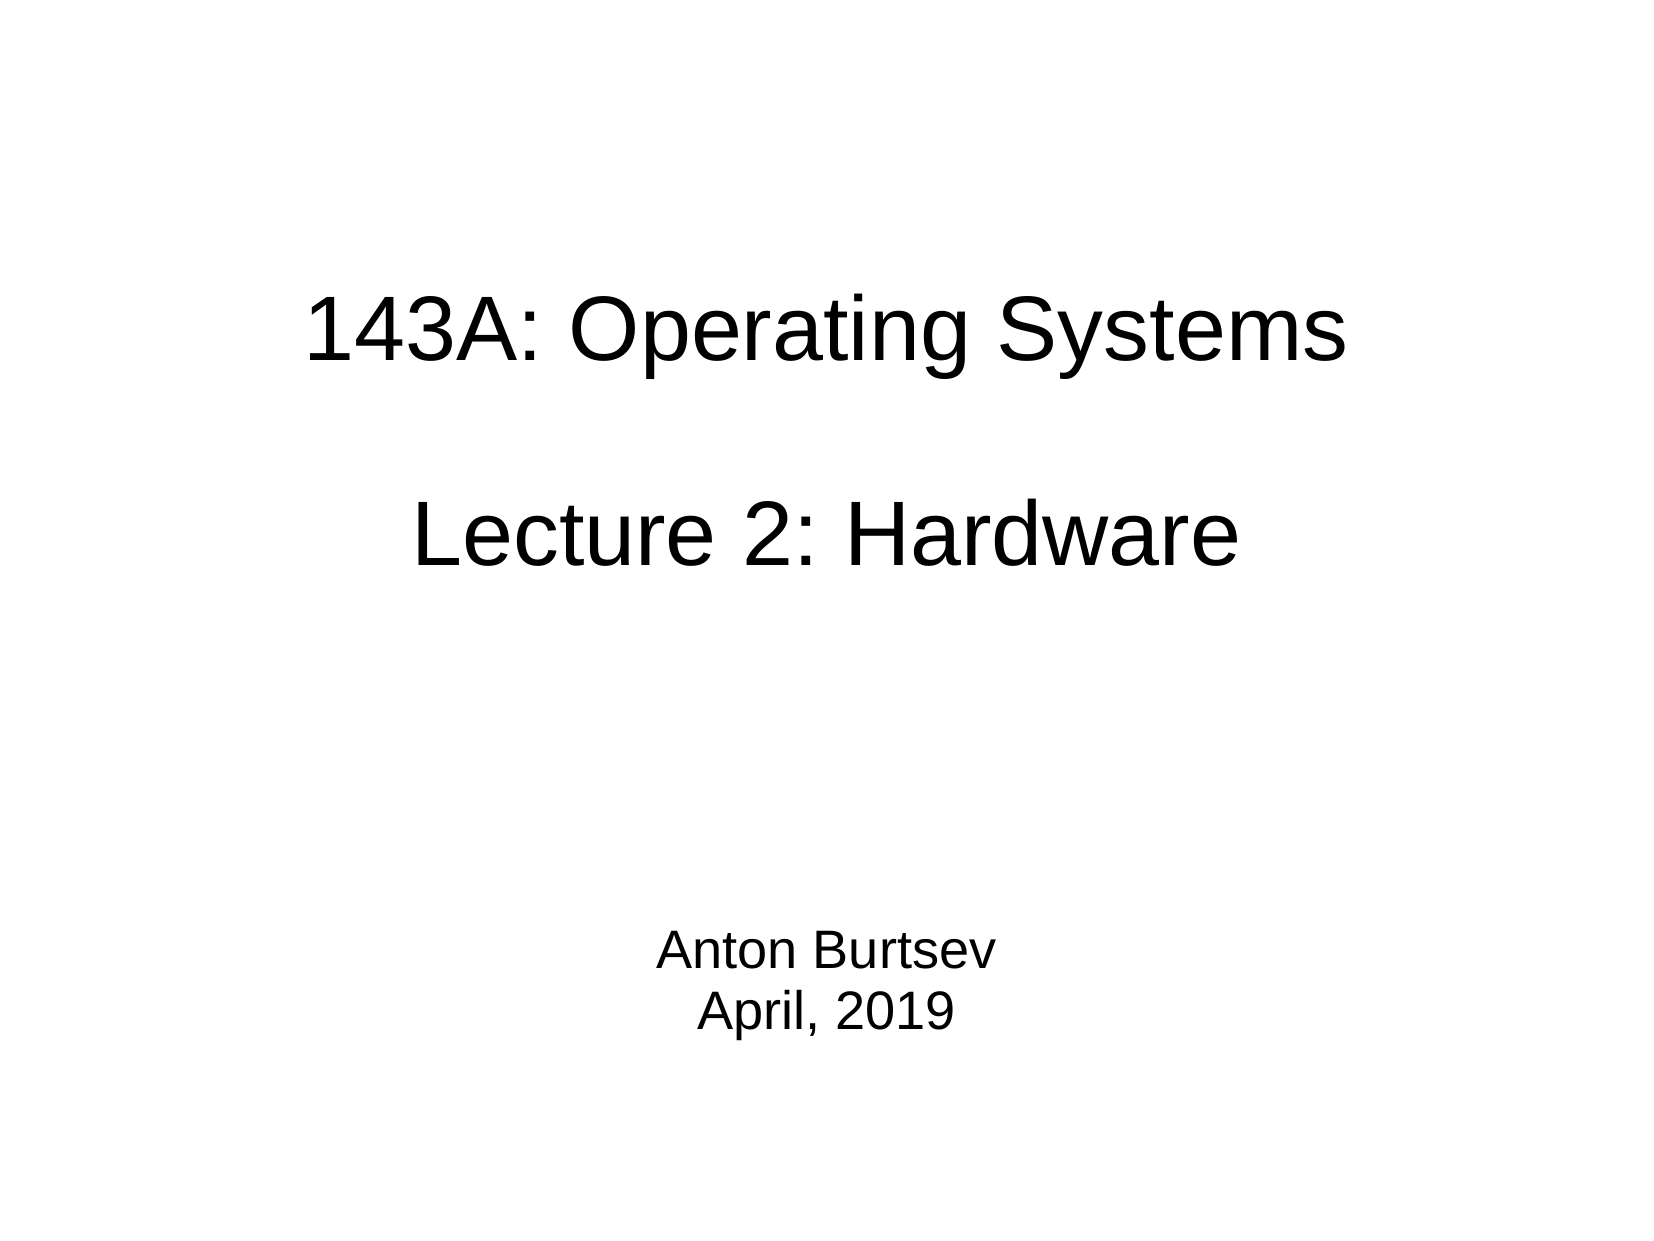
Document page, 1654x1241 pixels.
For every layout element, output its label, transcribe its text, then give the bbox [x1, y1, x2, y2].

title 143A: Operating Systems Lecture 2: Hardware [82, 113, 1571, 637]
subtitle Anton Burtsev April, 2019 [82, 637, 1571, 1109]
